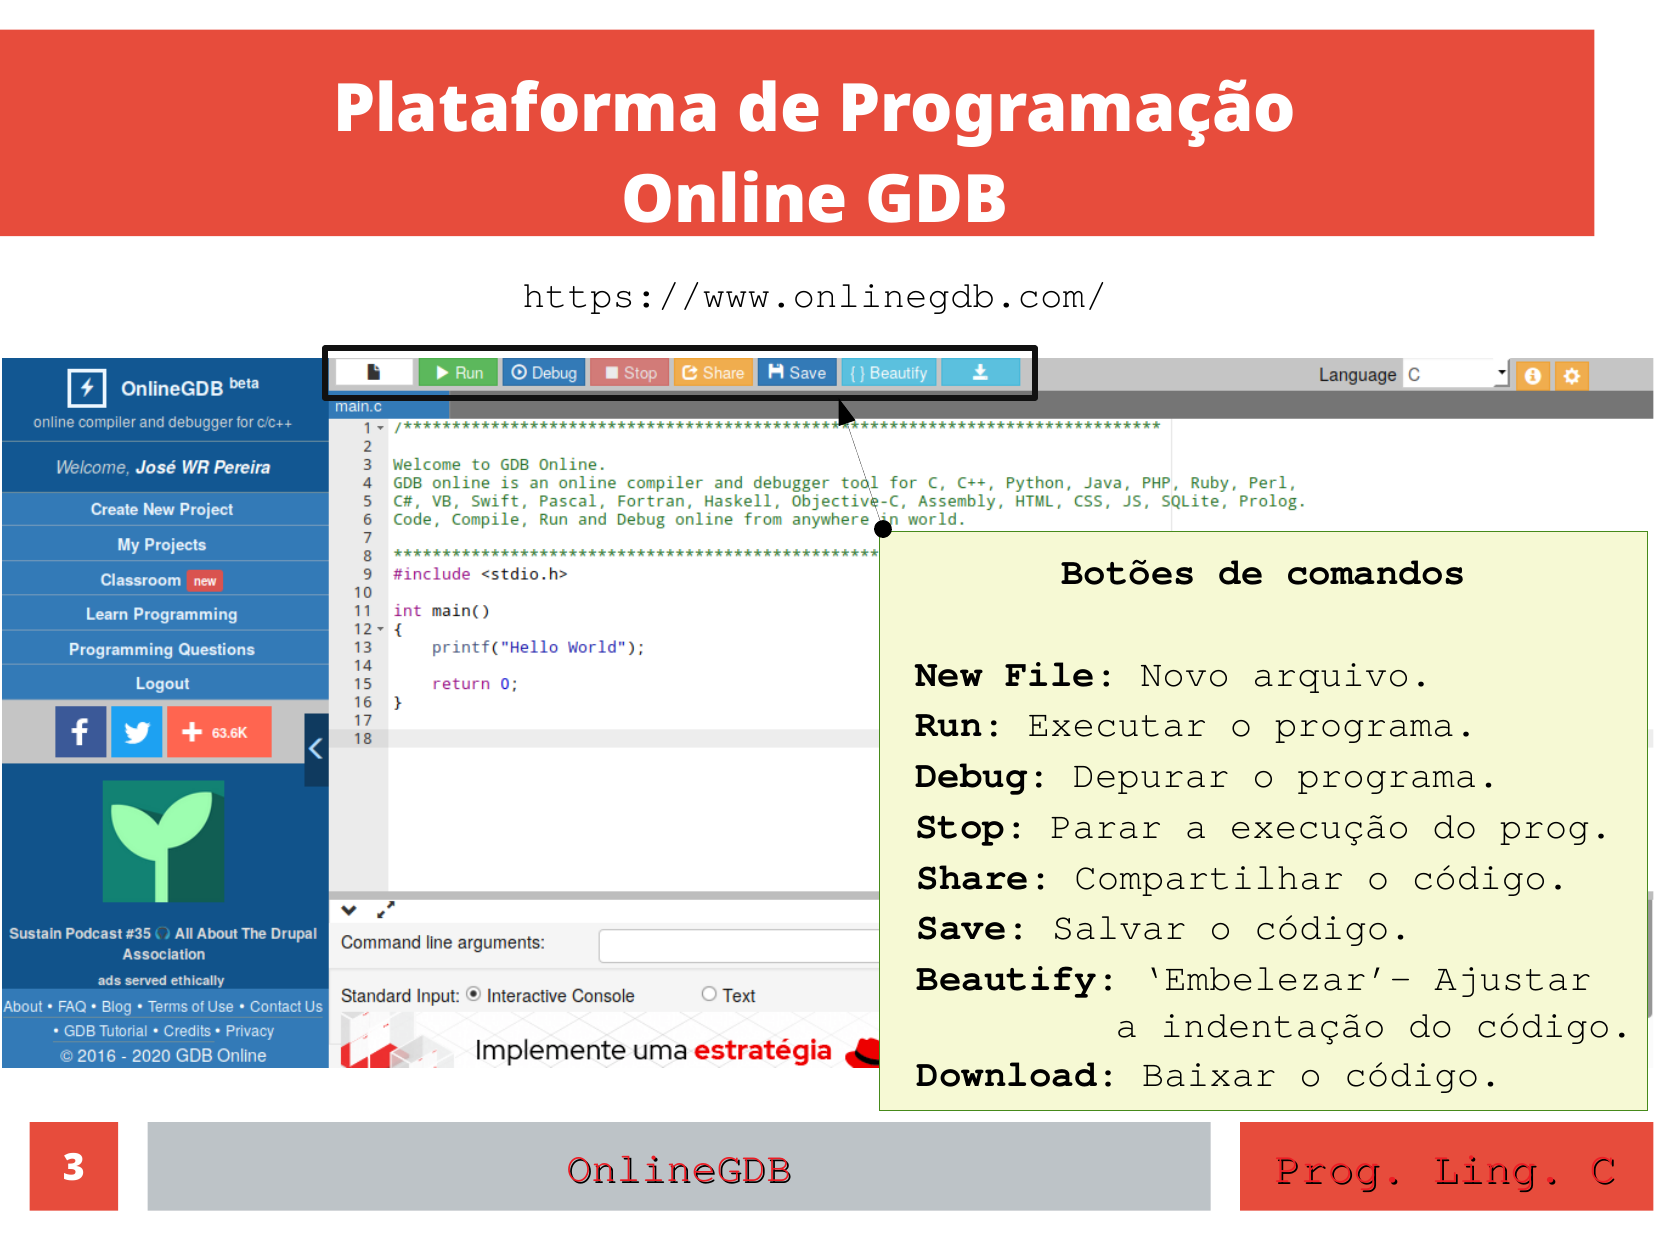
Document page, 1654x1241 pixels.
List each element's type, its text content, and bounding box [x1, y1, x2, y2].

picture [841, 358, 1654, 1068]
picture [2, 358, 879, 1068]
text_box [324, 348, 1036, 399]
text_box Botões de comandos New File: Novo arquivo. Run: Executar o programa. Debug: Depurar o programa. Stop: Parar a execução do prog. Share: Compartilhar o código. Save: Salvar o código. Beautify: ‘Embelezar’- Ajustar a indentação do código. Download: Baixar o código. [879, 531, 1648, 1111]
text_box Prog. Ling. C [1233, 1133, 1654, 1202]
title Plataforma de Programação Online GDB [283, 60, 1347, 243]
text_box OnlineGDB [197, 1133, 1162, 1199]
text_box https://www.onlinegdb.com/ [507, 264, 1123, 325]
